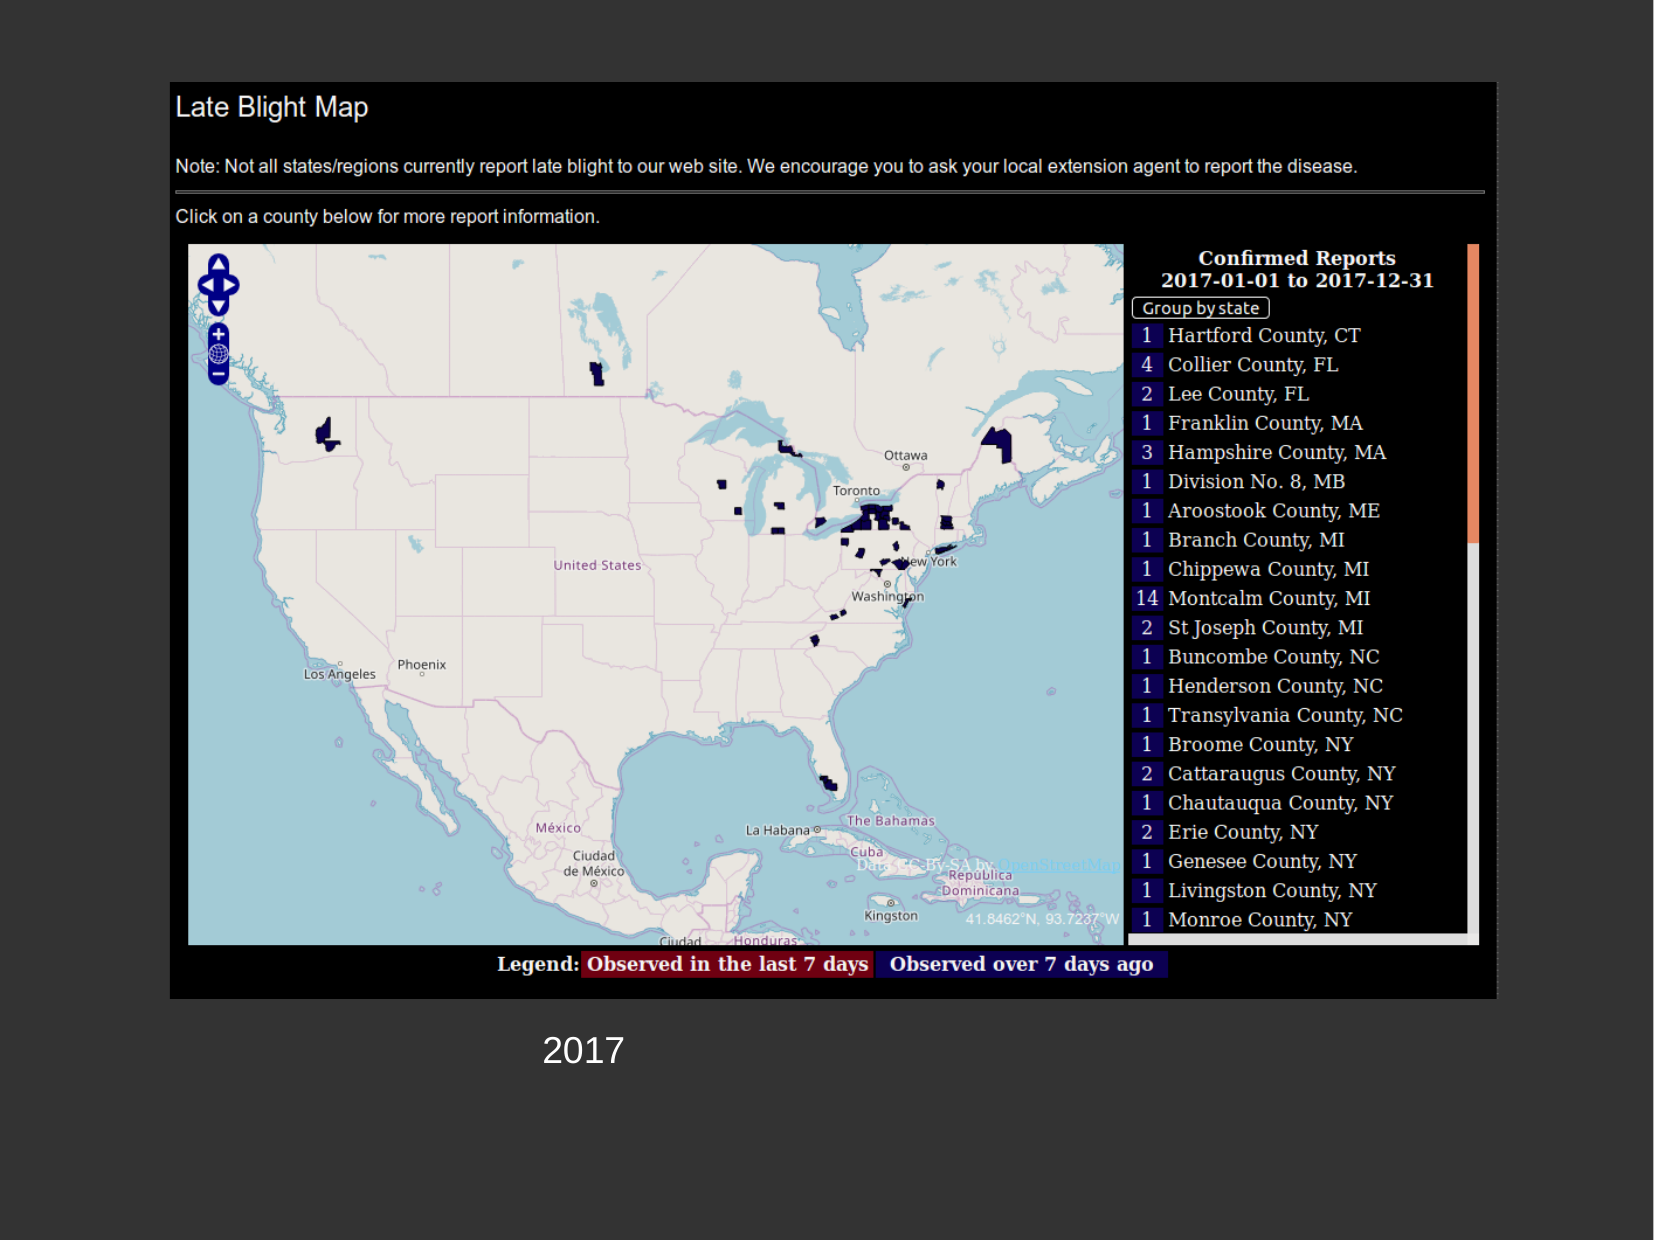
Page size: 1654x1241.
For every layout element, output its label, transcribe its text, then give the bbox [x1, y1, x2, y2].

text_box 2017 [527, 1021, 674, 1079]
picture [169, 82, 1499, 999]
